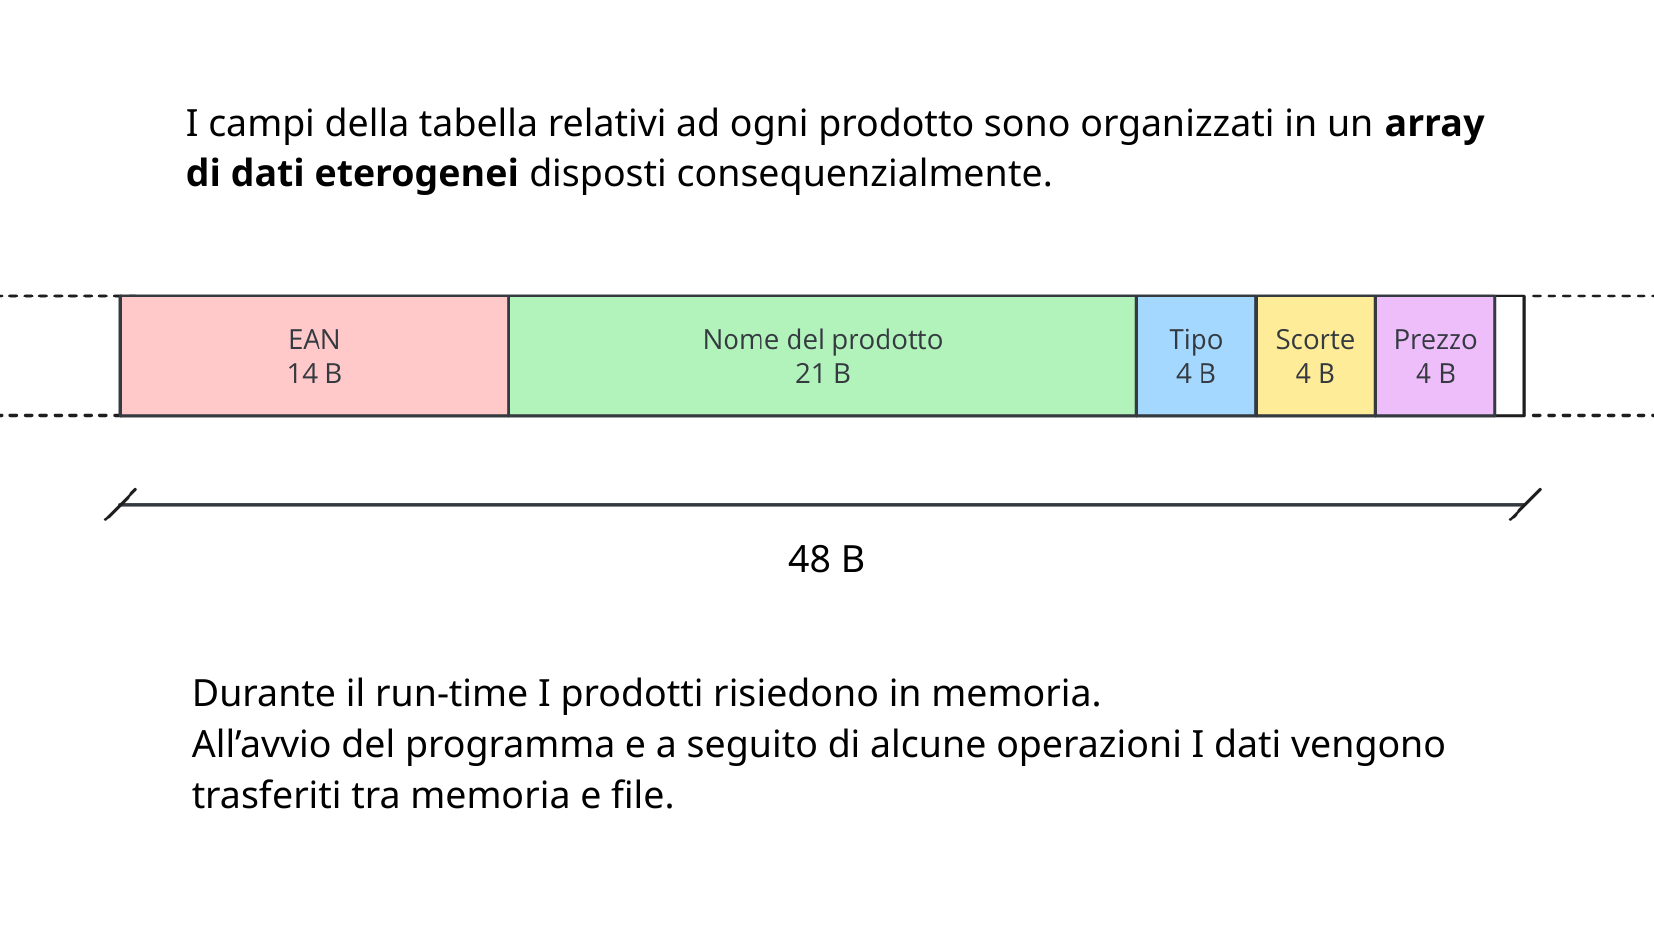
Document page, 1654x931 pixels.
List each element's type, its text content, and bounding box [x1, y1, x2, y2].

text_box 48 B [773, 524, 881, 591]
text_box I campi della tabella relativi ad ogni prodotto sono organizzati in un array di dati eterogenei disposti consequenzialmente. [171, 88, 1506, 206]
picture [0, 283, 1654, 550]
text_box Durante il run-time I prodotti risiedono in memoria. All’avvio del programma e a seguito di alcune operazioni I dati vengono trasferiti tra memoria e file. [177, 658, 1483, 827]
